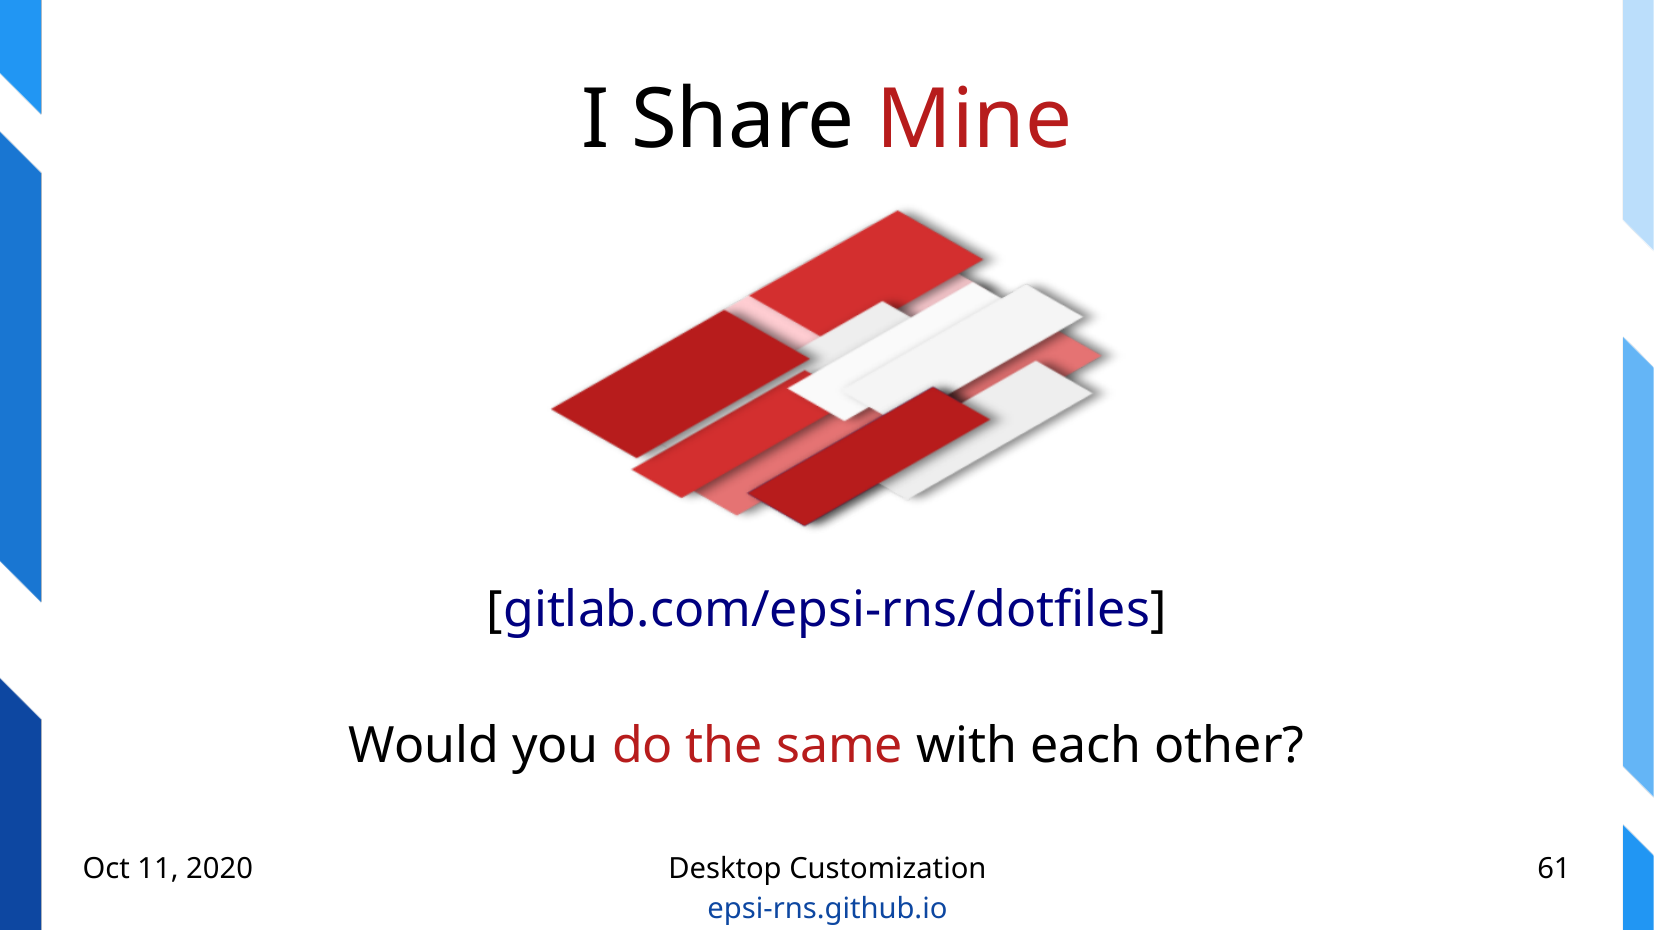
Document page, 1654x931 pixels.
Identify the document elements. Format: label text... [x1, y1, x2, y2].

title I Share Mine [82, 37, 1571, 193]
subtitle [gitlab.com/epsi-rns/dotfiles] Would you do the same with each other? [82, 540, 1571, 811]
picture [0, 0, 1654, 930]
